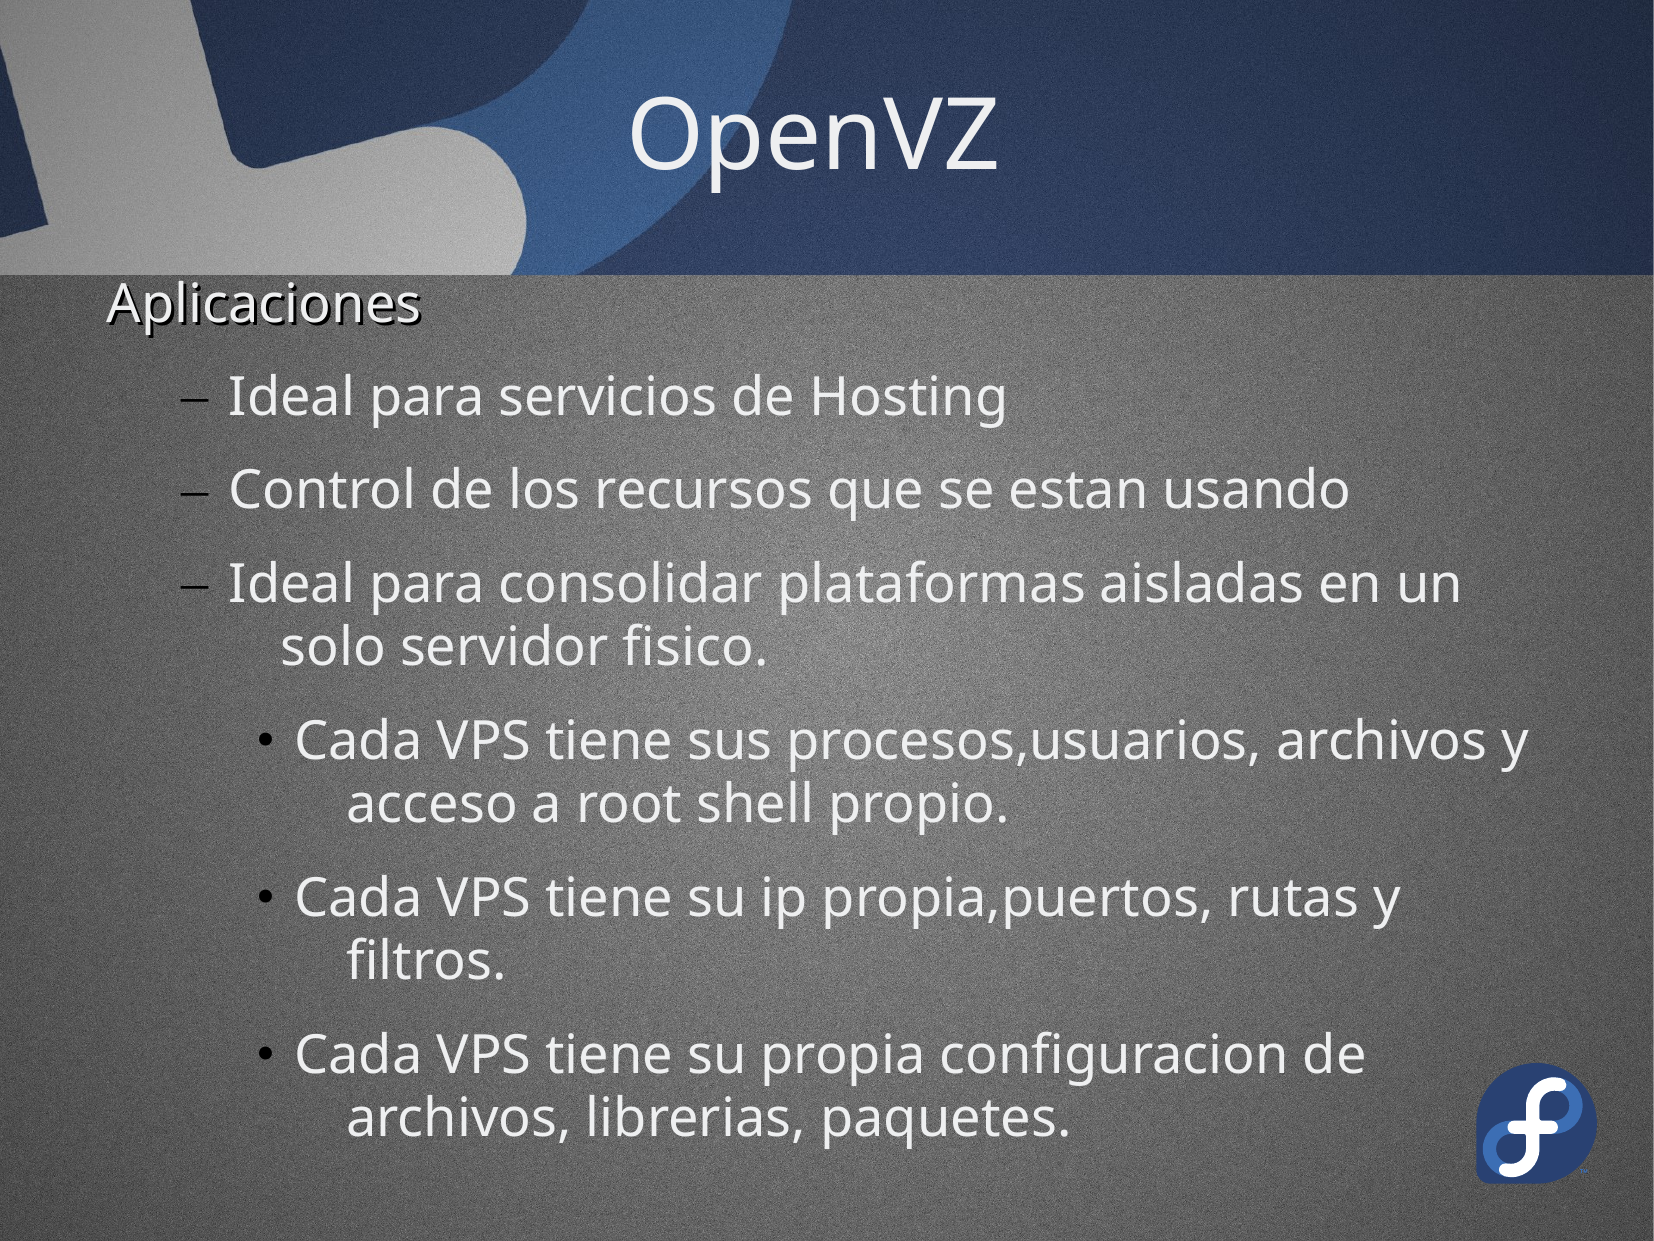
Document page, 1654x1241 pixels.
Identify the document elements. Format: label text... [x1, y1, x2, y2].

picture [0, 0, 1654, 1241]
text_box OpenVZ [88, 29, 1565, 237]
text_box Aplicaciones Ideal para servicios de Hosting Control de los recursos que se estan usando Ideal para consolidar plataformas aisladas en un solo servidor fisico. Cada VPS tiene sus procesos,usuarios, archivos y acceso a root shell propio. Cada VPS tiene su ip propia,puertos, rutas y filtros. Cada VPS tiene su propia configuracion de archivos, librerias, paquetes. [88, 270, 1565, 979]
